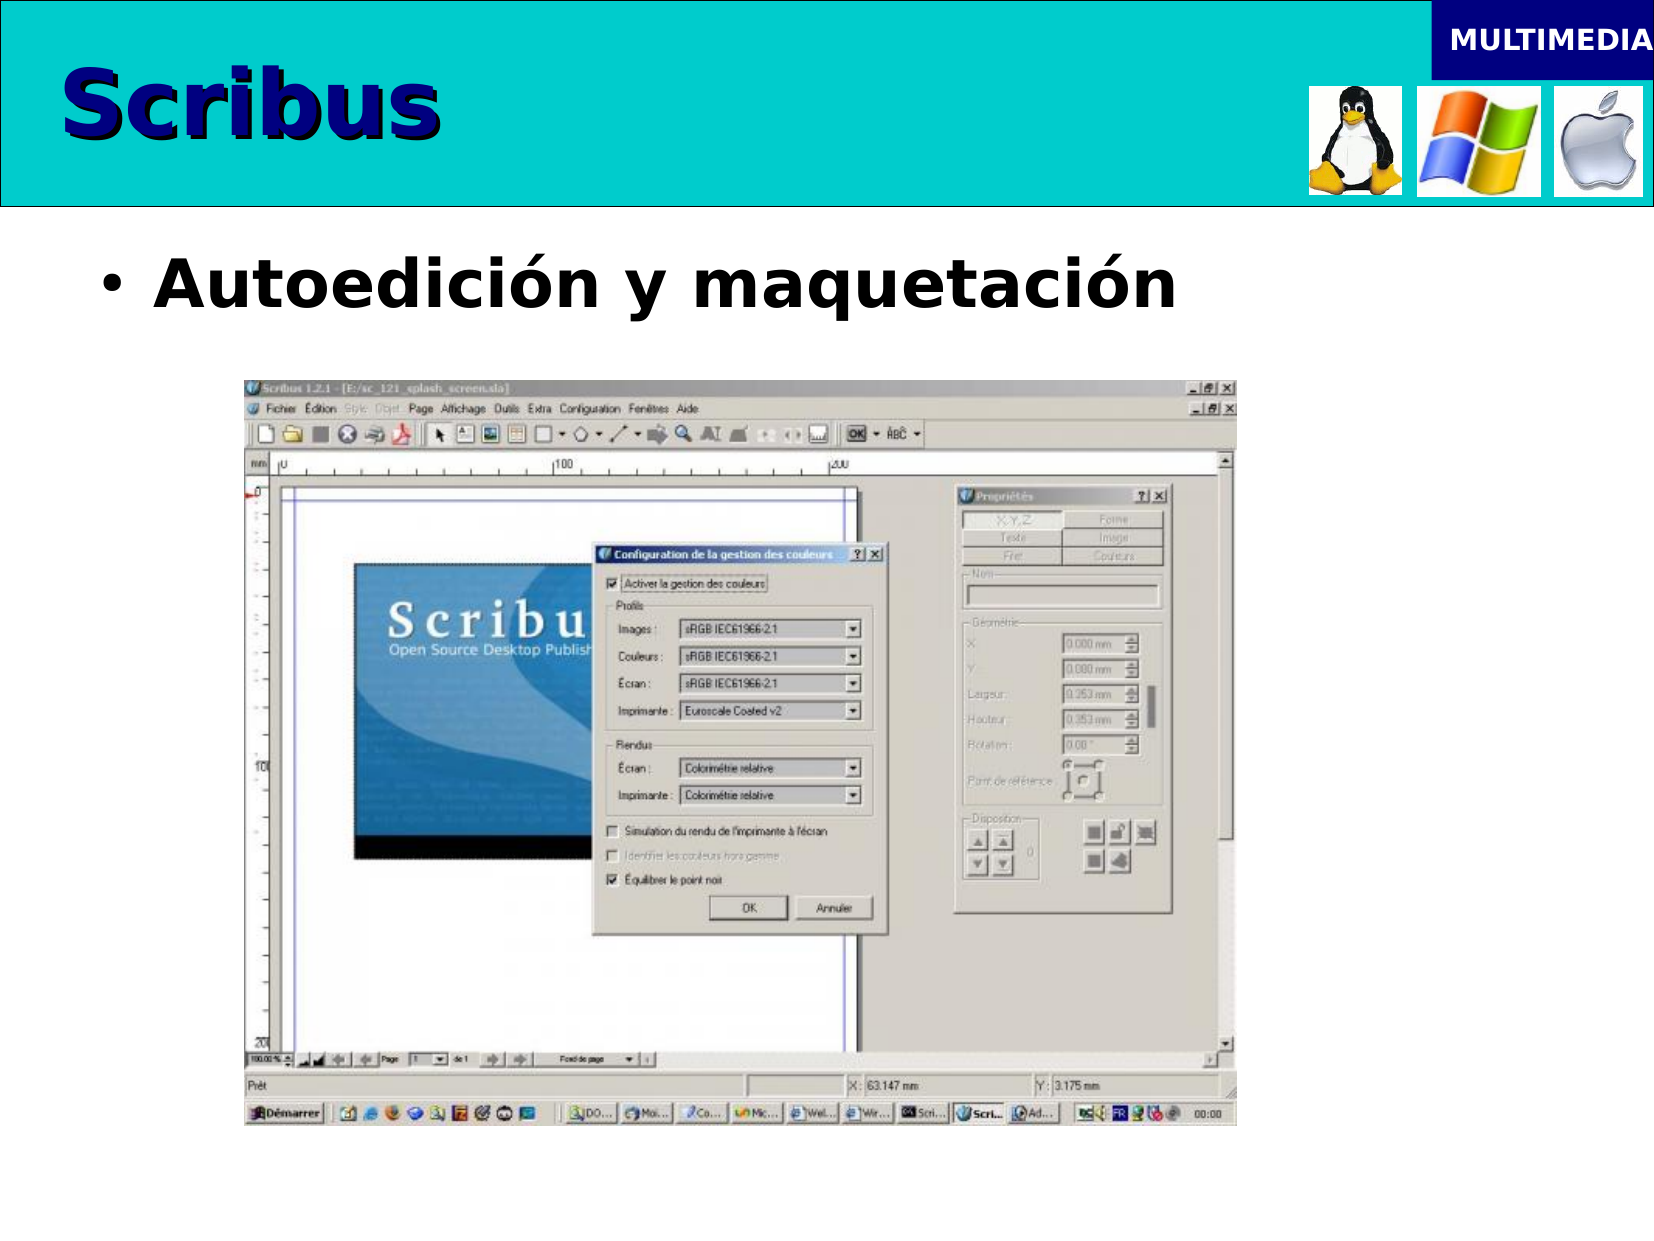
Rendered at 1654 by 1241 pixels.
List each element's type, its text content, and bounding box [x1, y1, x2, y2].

title Scribus [59, 22, 1654, 185]
picture [244, 380, 1237, 1126]
picture [1309, 86, 1402, 195]
picture [1554, 86, 1643, 197]
list Autoedición y maquetación [82, 245, 1571, 1094]
text_box MULTIMEDIA [1431, 0, 1654, 81]
picture [1417, 86, 1541, 197]
